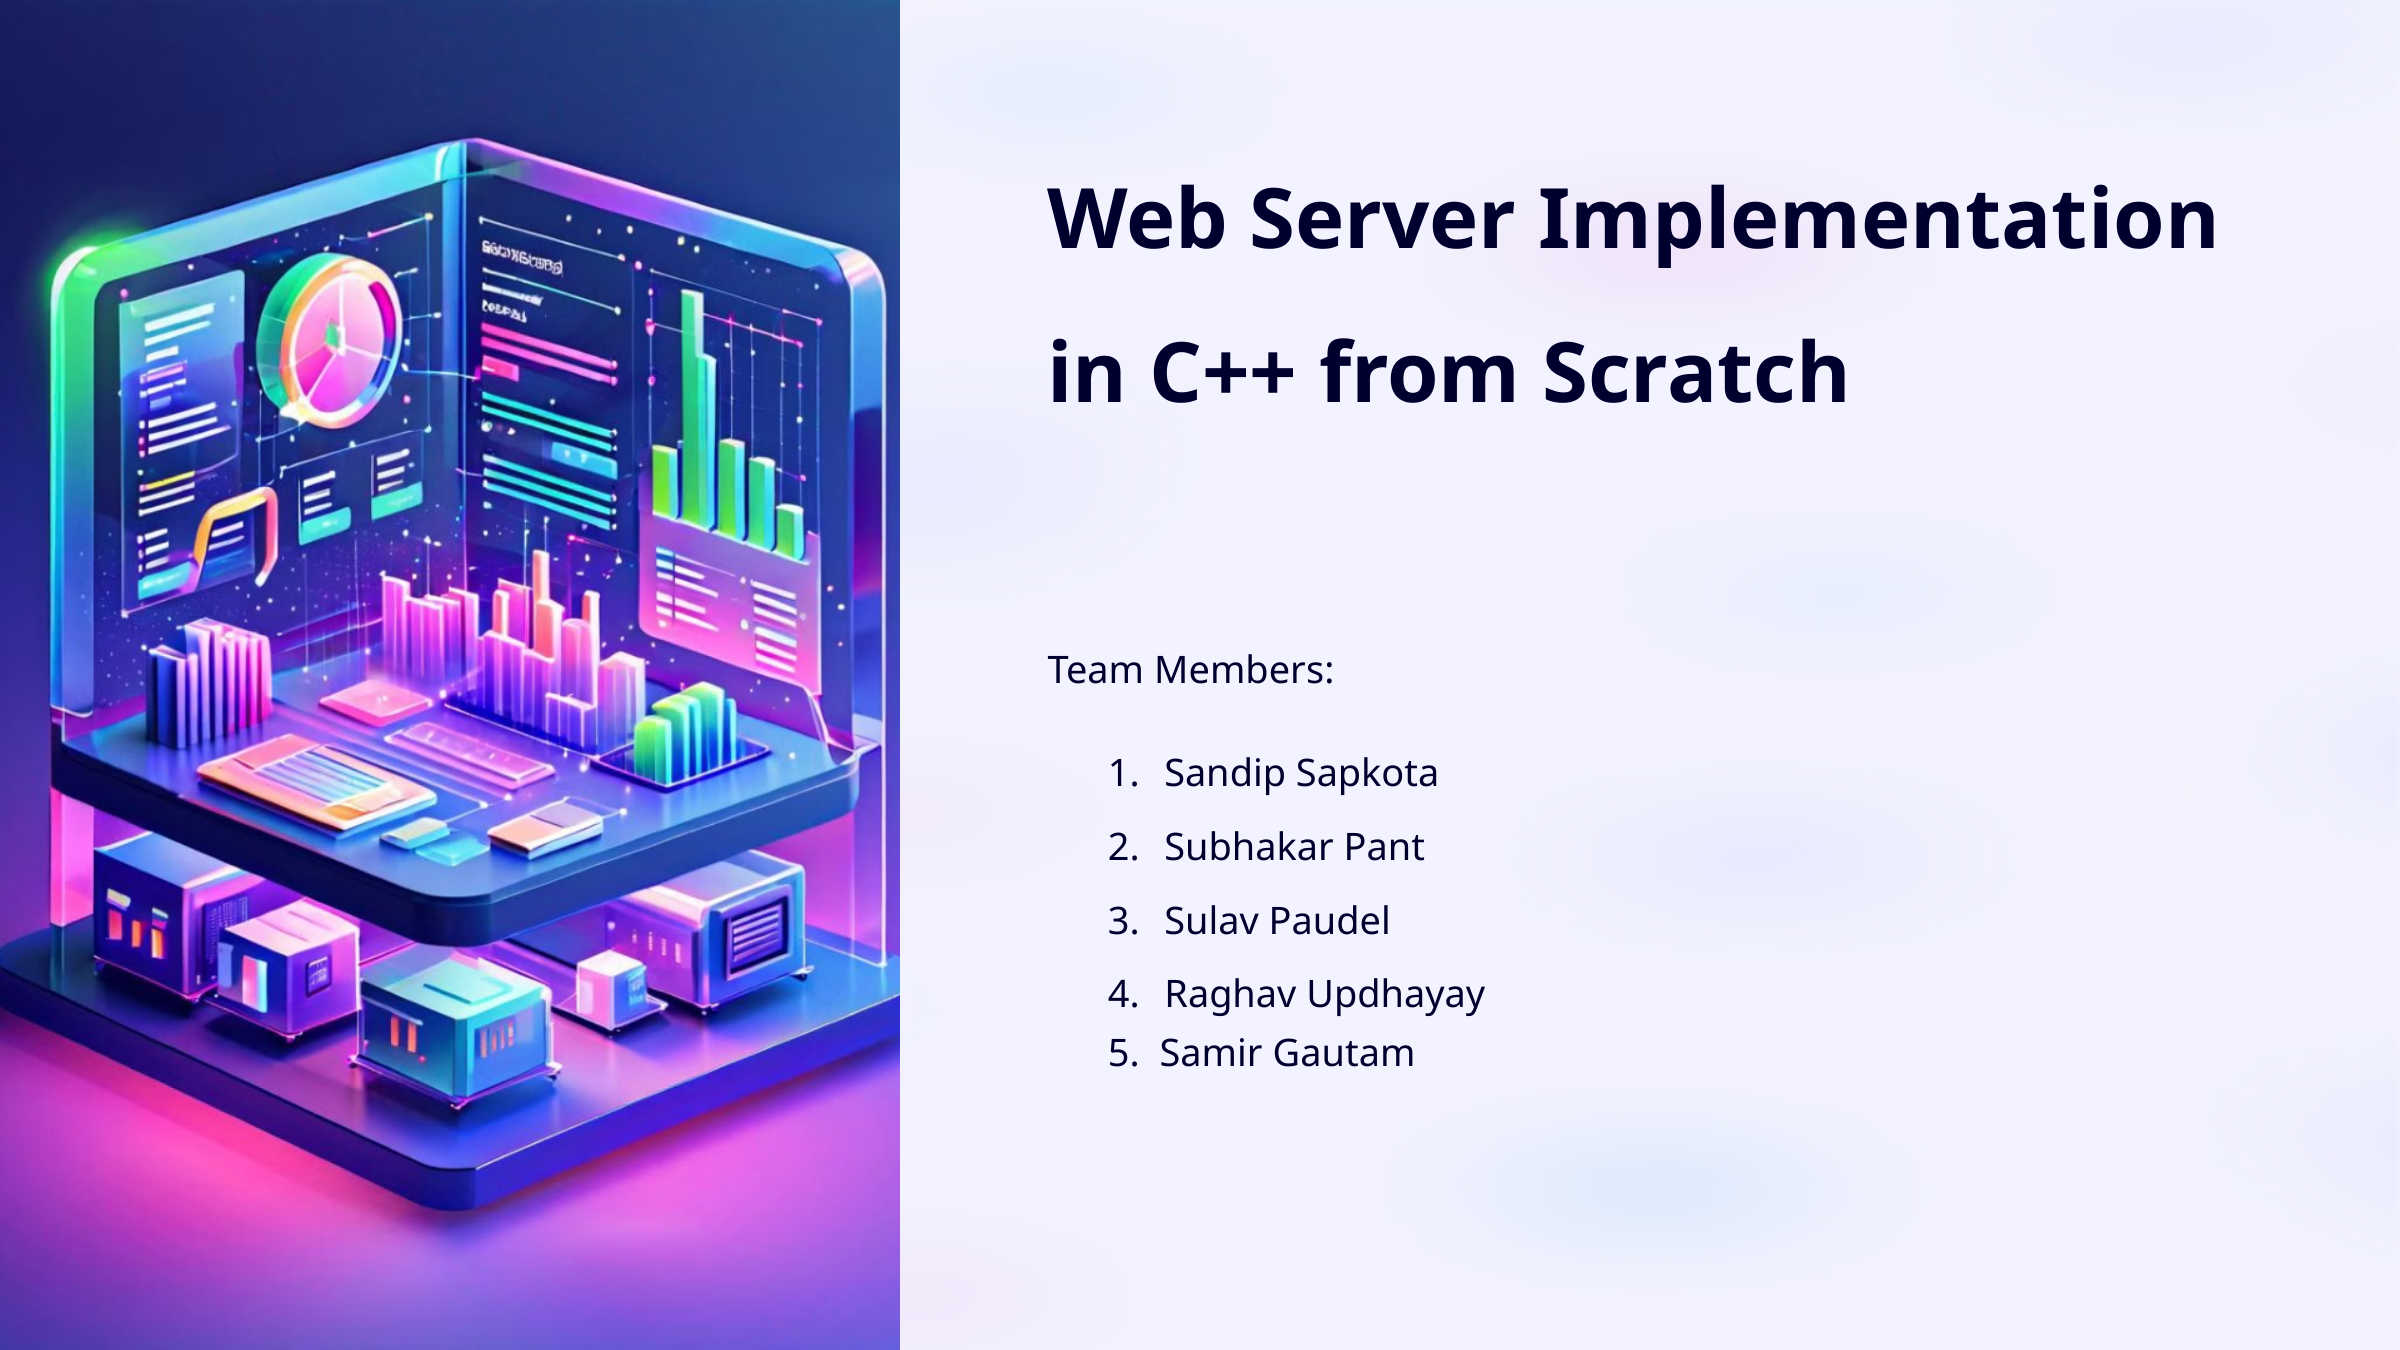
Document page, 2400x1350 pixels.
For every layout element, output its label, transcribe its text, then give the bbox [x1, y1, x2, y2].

text_box Sandip Sapkota [1093, 725, 2268, 787]
text_box Raghav Updhayay [1093, 947, 2268, 1009]
picture [0, 0, 900, 1350]
text_box 5. Samir Gautam [1093, 1021, 2268, 1143]
text_box Web Server Implementation in C++ from Scratch [1032, 104, 2268, 566]
text_box [900, 0, 2400, 1350]
text_box Team Members: [1032, 622, 2268, 684]
text_box Subhakar Pant [1093, 799, 2268, 861]
text_box Sulav Paudel [1093, 873, 2268, 935]
